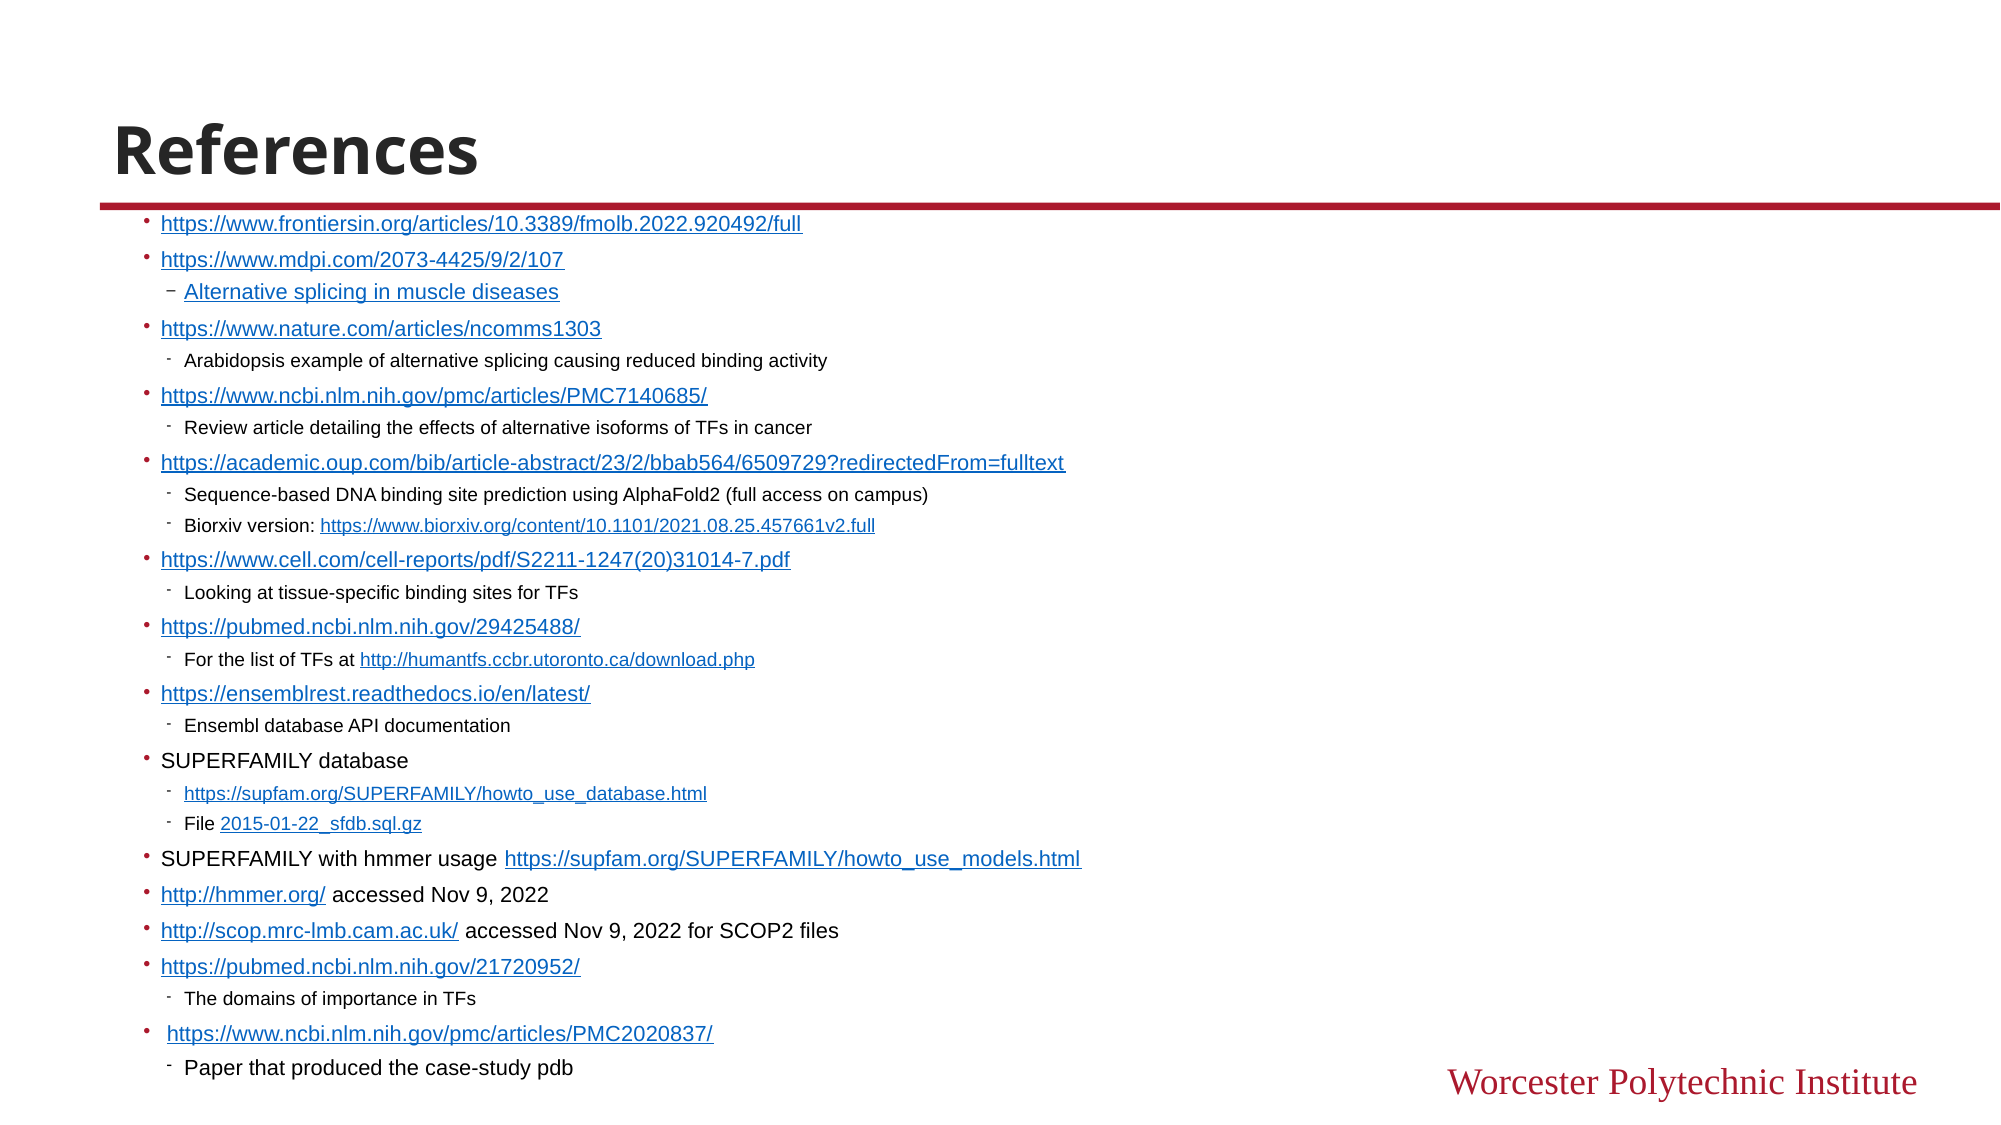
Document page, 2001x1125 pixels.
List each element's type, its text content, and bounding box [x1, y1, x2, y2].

list https://www.frontiersin.org/articles/10.3389/fmolb.2022.920492/full https://www.mdpi.com/2073-4425/9/2/107 Alternative splicing in muscle diseases https://www.nature.com/articles/ncomms1303 Arabidopsis example of alternative splicing causing reduced binding activity https://www.ncbi.nlm.nih.gov/pmc/articles/PMC7140685/ Review article detailing the effects of alternative isoforms of TFs in cancer https://academic.oup.com/bib/article-abstract/23/2/bbab564/6509729?redirectedFrom=fulltext Sequence-based DNA binding site prediction using AlphaFold2 (full access on campus) Biorxiv version: https://www.biorxiv.org/content/10.1101/2021.08.25.457661v2.full https://www.cell.com/cell-reports/pdf/S2211-1247(20)31014-7.pdf Looking at tissue-specific binding sites for TFs https://pubmed.ncbi.nlm.nih.gov/29425488/ For the list of TFs at http://humantfs.ccbr.utoronto.ca/download.php https://ensemblrest.readthedocs.io/en/latest/ Ensembl database API documentation SUPERFAMILY database https://supfam.org/SUPERFAMILY/howto_use_database.html File 2015-01-22_sfdb.sql.gz SUPERFAMILY with hmmer usage https://supfam.org/SUPERFAMILY/howto_use_models.html http://hmmer.org/ accessed Nov 9, 2022 http://scop.mrc-lmb.cam.ac.uk/ accessed Nov 9, 2022 for SCOP2 files https://pubmed.ncbi.nlm.nih.gov/21720952/ The domains of importance in TFs https://www.ncbi.nlm.nih.gov/pmc/articles/PMC2020837/ Paper that produced the case-study pdb [137, 209, 1862, 1096]
title References [112, 117, 1838, 188]
